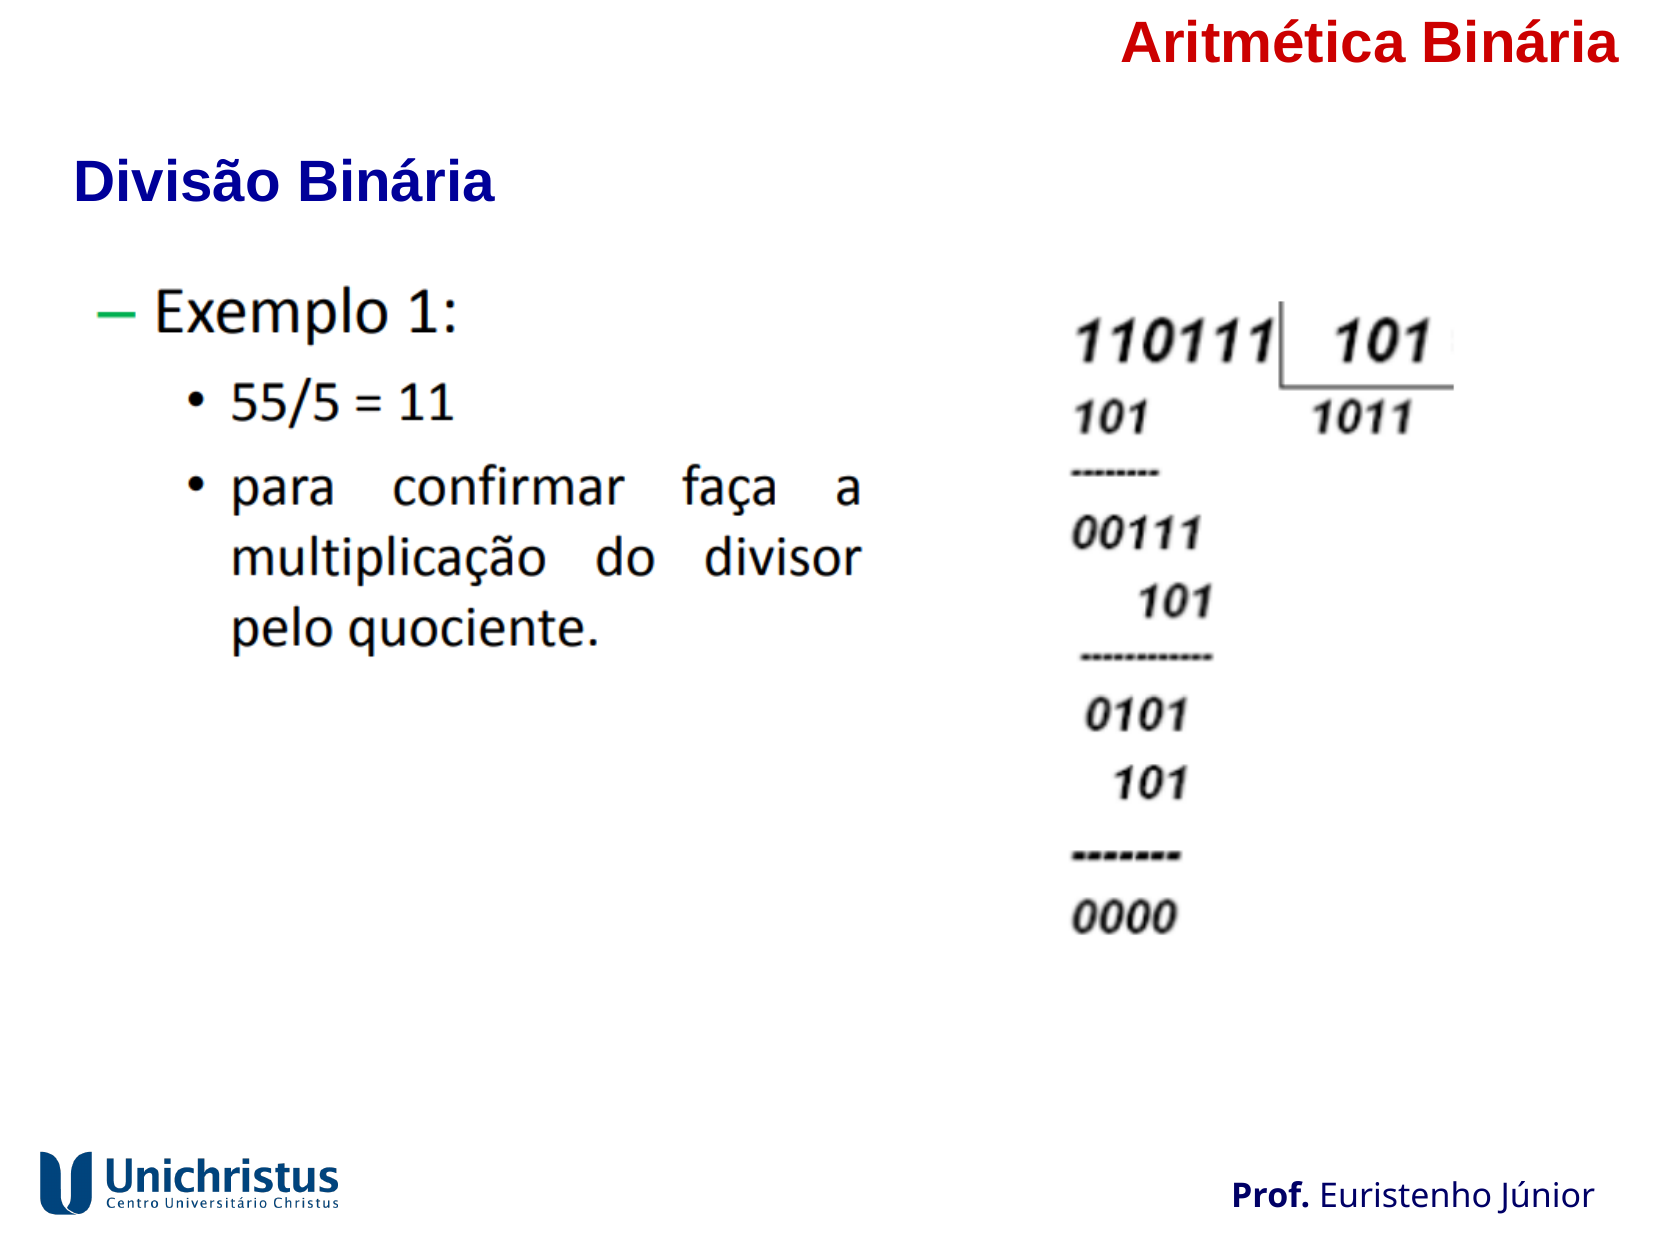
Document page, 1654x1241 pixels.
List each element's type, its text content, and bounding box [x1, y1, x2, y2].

text_box Divisão Binária [59, 141, 607, 234]
text_box Aritmética Binária [1105, 2, 1654, 95]
picture [53, 270, 886, 674]
picture [35, 1148, 343, 1217]
text_box Prof. Euristenho Júnior [1216, 1163, 1654, 1224]
picture [1025, 286, 1465, 957]
